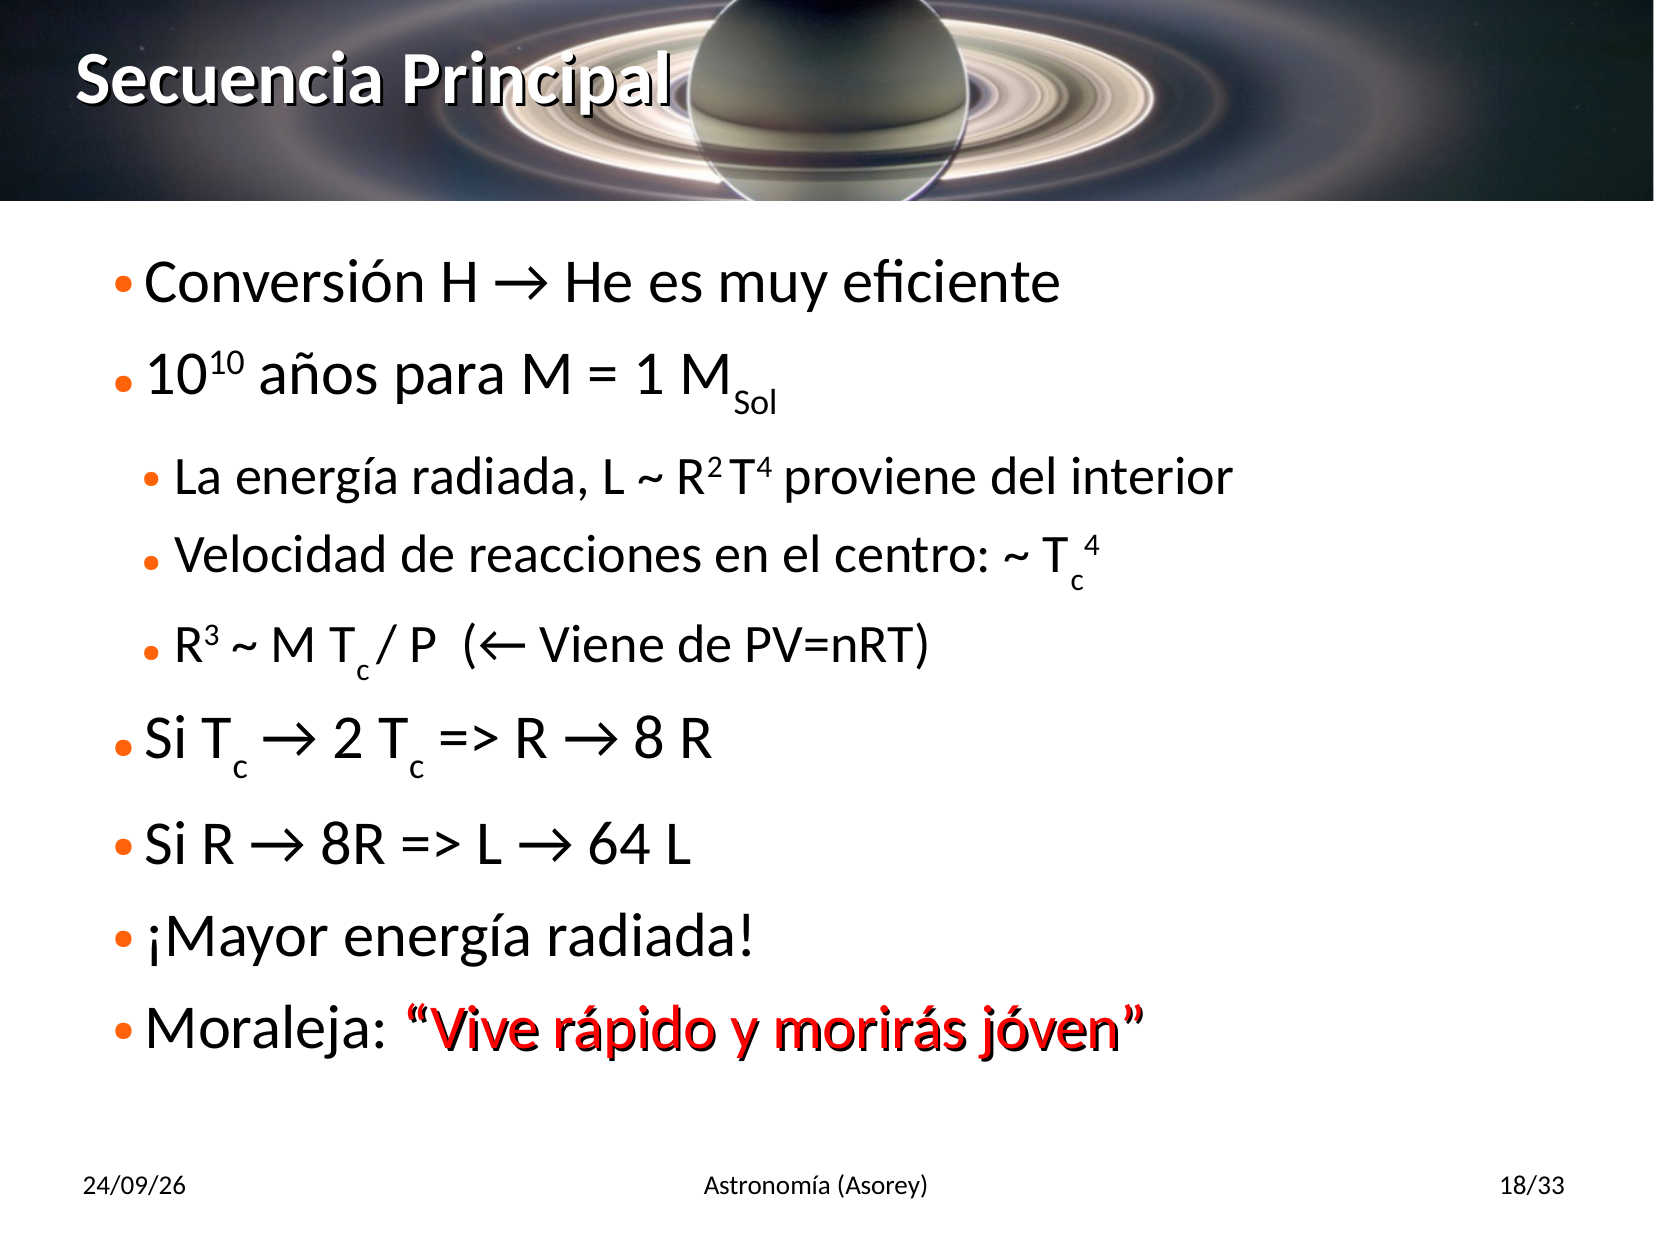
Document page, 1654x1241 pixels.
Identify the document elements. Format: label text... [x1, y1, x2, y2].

title Secuencia Principal [75, 19, 1564, 151]
list Conversión H → He es muy eficiente 1010 años para M = 1 MSol La energía radiada, L ~ R2 T4 proviene del interior Velocidad de reacciones en el centro: ~ Tc4 R3 ~ M Tc / P (← Viene de PV=nRT) Si Tc → 2 Tc => R → 8 R Si R → 8R => L → 64 L ¡Mayor energía radiada! Moraleja: “Vive rápido y morirás jóven” [82, 255, 1571, 1156]
picture [0, 0, 1654, 201]
